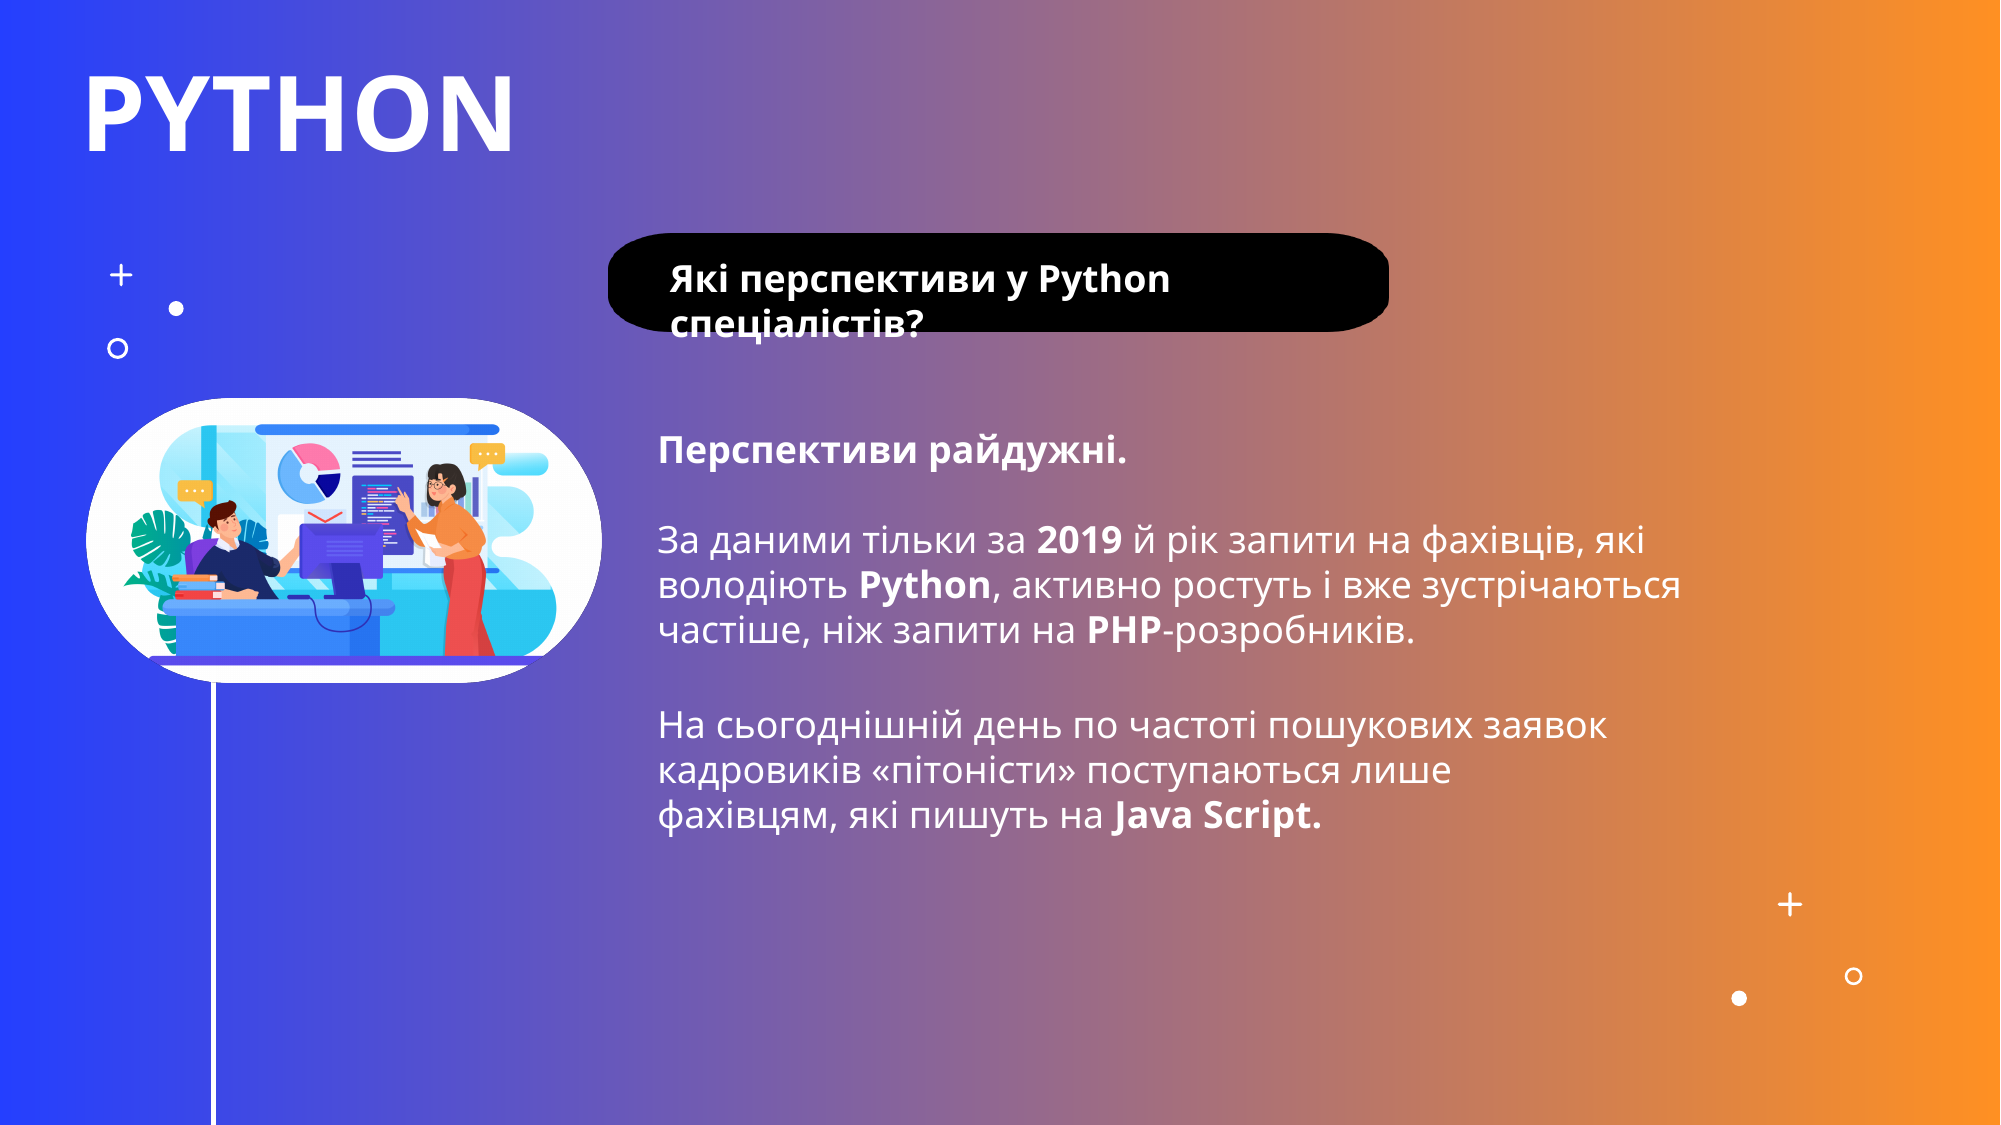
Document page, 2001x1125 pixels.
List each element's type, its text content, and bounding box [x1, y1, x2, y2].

picture [804, 321, 811, 332]
picture [608, 233, 1389, 332]
text_box [0, 0, 2000, 1125]
picture [1777, 891, 1803, 917]
text_box На сьогоднішній день по частоті пошукових заявок кадровиків «пітоністи» поступаються лише фахівцям, які пишуть на Java Script. [642, 693, 1653, 845]
text_box Перспективи райдужні. За даними тільки за 2019 й рік запити на фахівців, які володіють Python, активно ростуть і вже зустрічаються частіше, ніж запити на PHP-розробників. [642, 418, 1759, 661]
picture [86, 398, 602, 683]
picture [697, 321, 704, 332]
picture [1844, 967, 1863, 986]
picture [1731, 990, 1748, 1007]
text_box Які перспективи у Python спеціалістів?​ [654, 247, 1410, 309]
title Python [65, 52, 937, 182]
